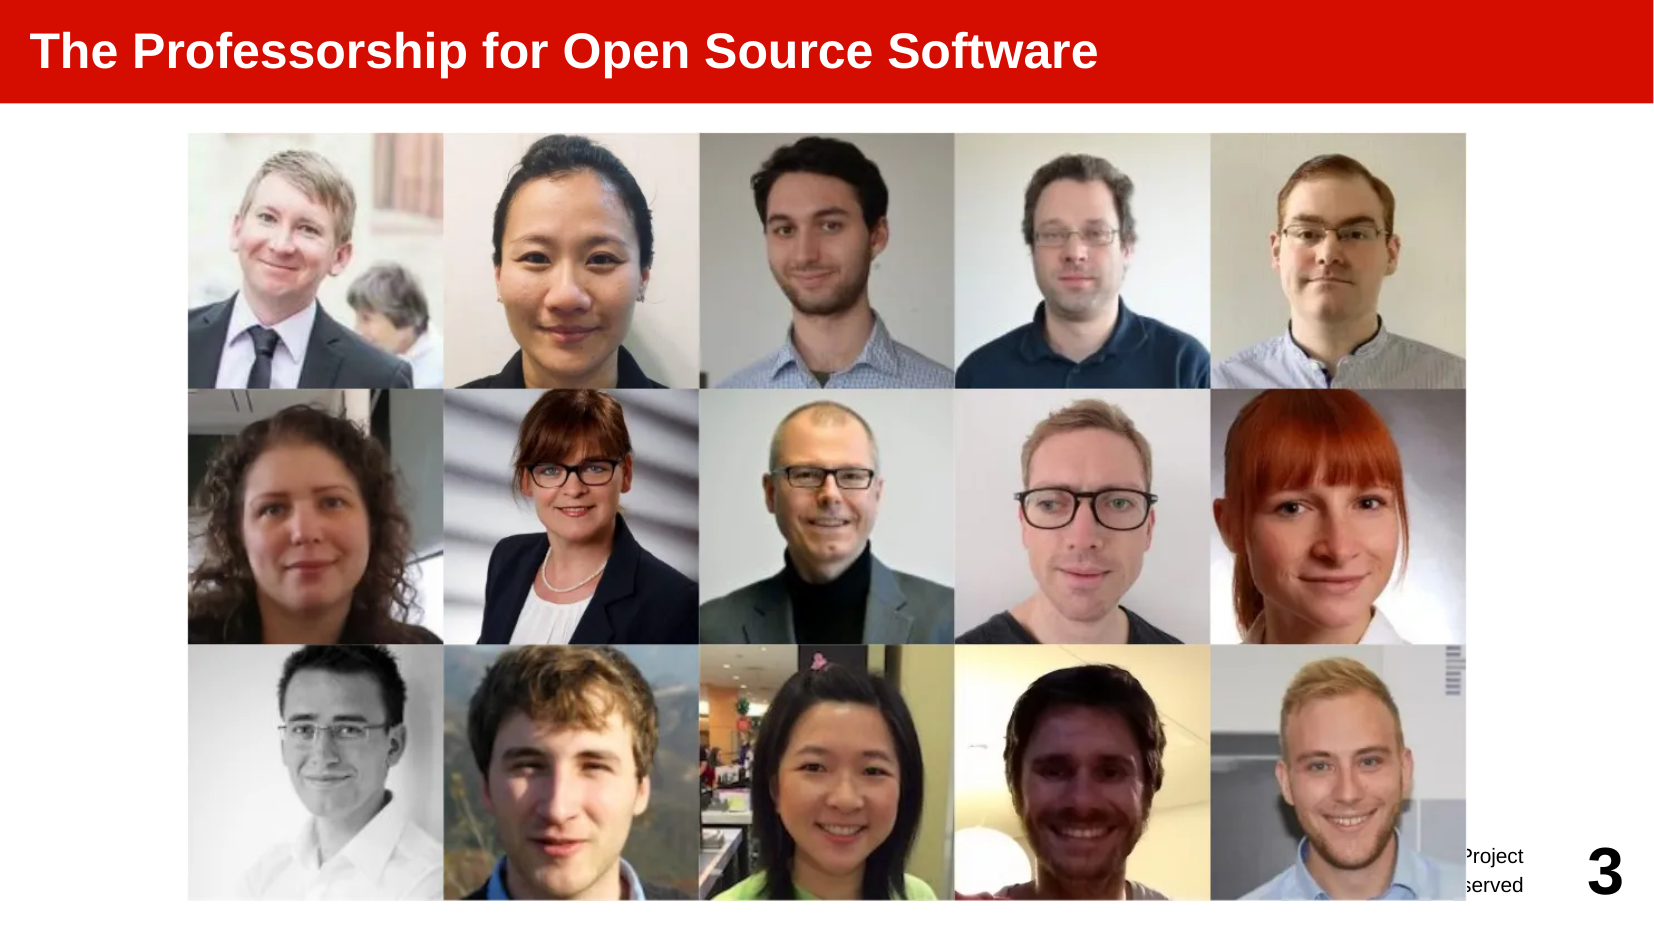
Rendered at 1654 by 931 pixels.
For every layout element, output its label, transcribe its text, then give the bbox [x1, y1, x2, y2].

title The Professorship for Open Source Software [0, 0, 1654, 104]
picture [187, 132, 1467, 901]
